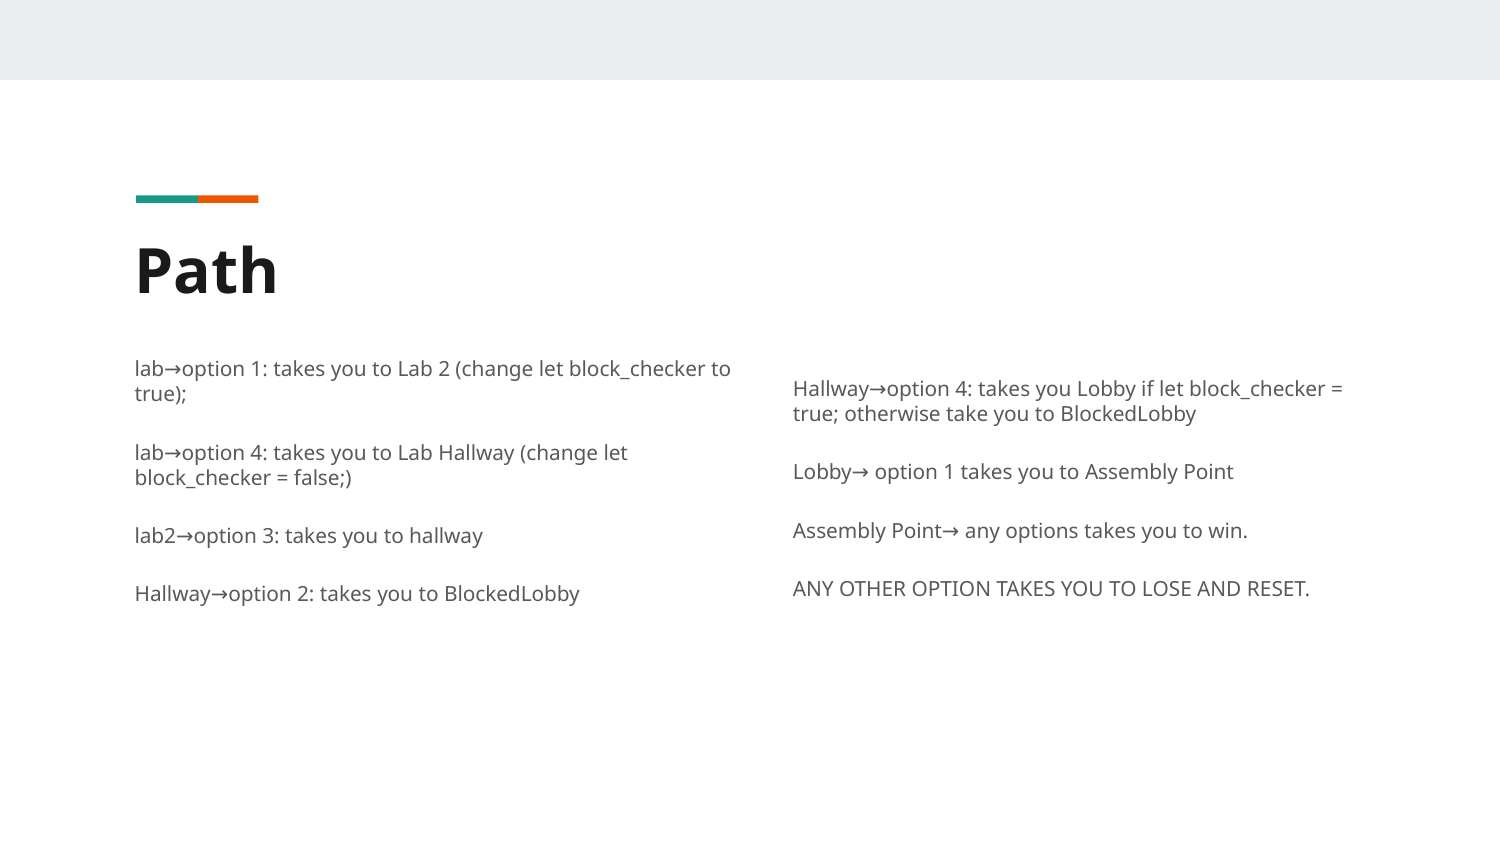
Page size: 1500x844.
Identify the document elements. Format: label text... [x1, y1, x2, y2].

list Hallway→option 4: takes you Lobby if let block_checker = true; otherwise take you to BlockedLobby Lobby→ option 1 takes you to Assembly Point Assembly Point→ any options takes you to win. ANY OTHER OPTION TAKES YOU TO LOSE AND RESET. [777, 360, 1409, 732]
list lab→option 1: takes you to Lab 2 (change let block_checker to true); lab→option 4: takes you to Lab Hallway (change let block_checker = false;) lab2→option 3: takes you to hallway Hallway→option 2: takes you to BlockedLobby [119, 341, 750, 712]
title Path [119, 216, 1381, 305]
